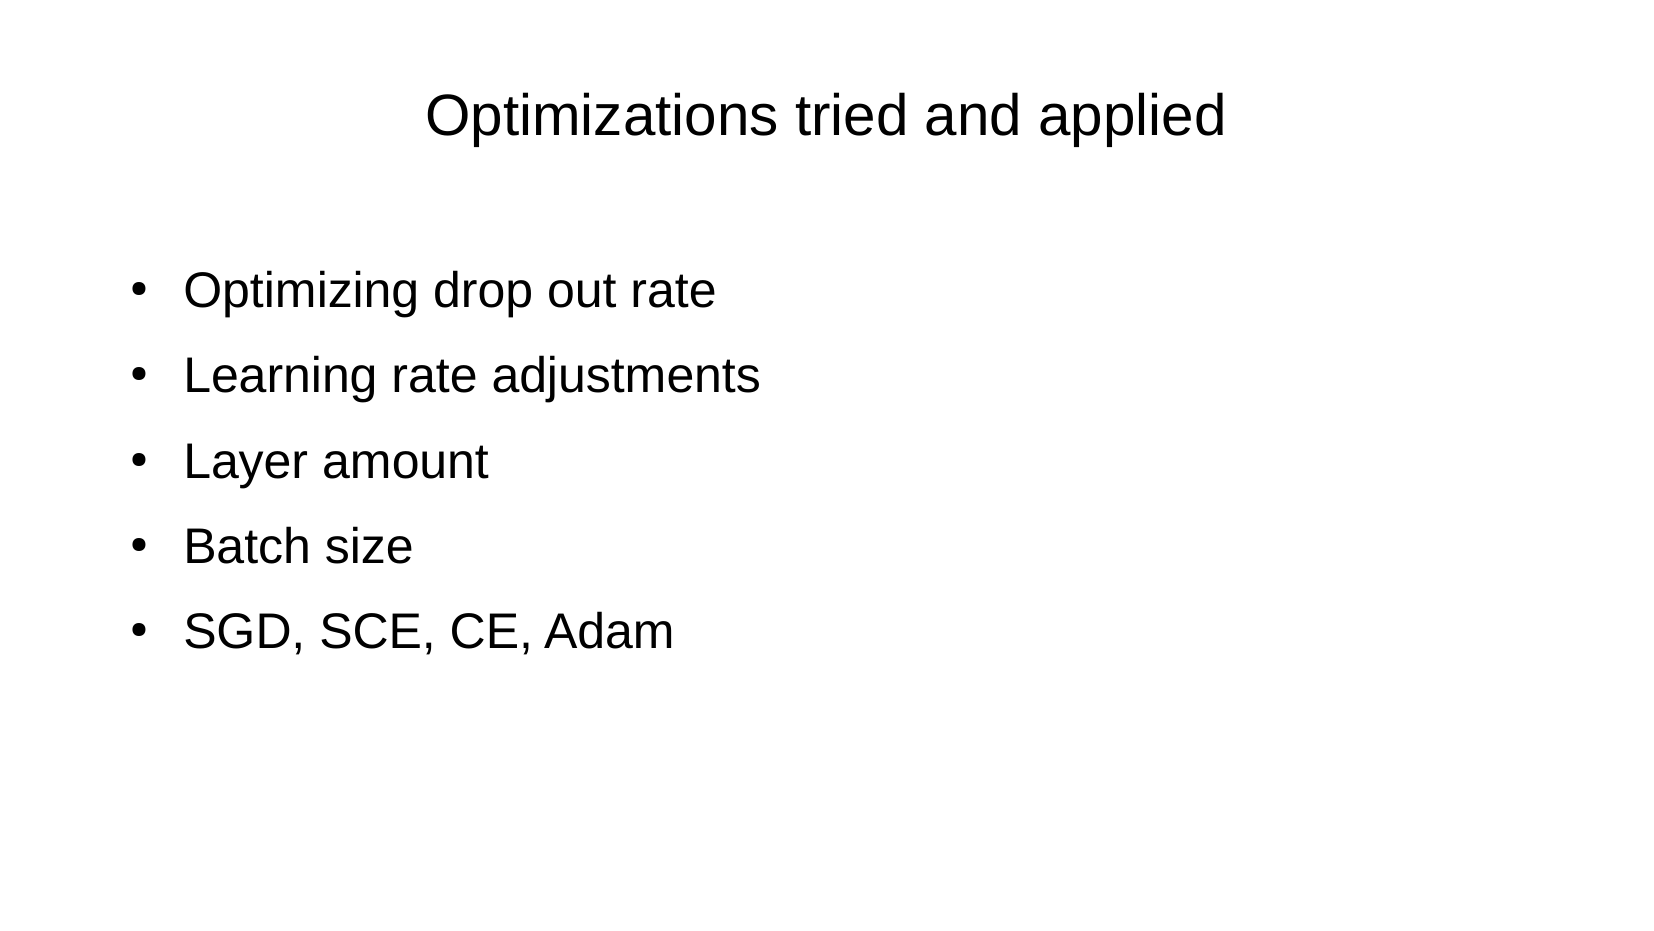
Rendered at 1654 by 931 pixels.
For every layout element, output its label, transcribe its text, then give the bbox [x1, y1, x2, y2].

list Optimizing drop out rate Learning rate adjustments Layer amount Batch size SGD, SCE, CE, Adam [112, 262, 1601, 802]
title Optimizations tried and applied [82, 37, 1571, 193]
